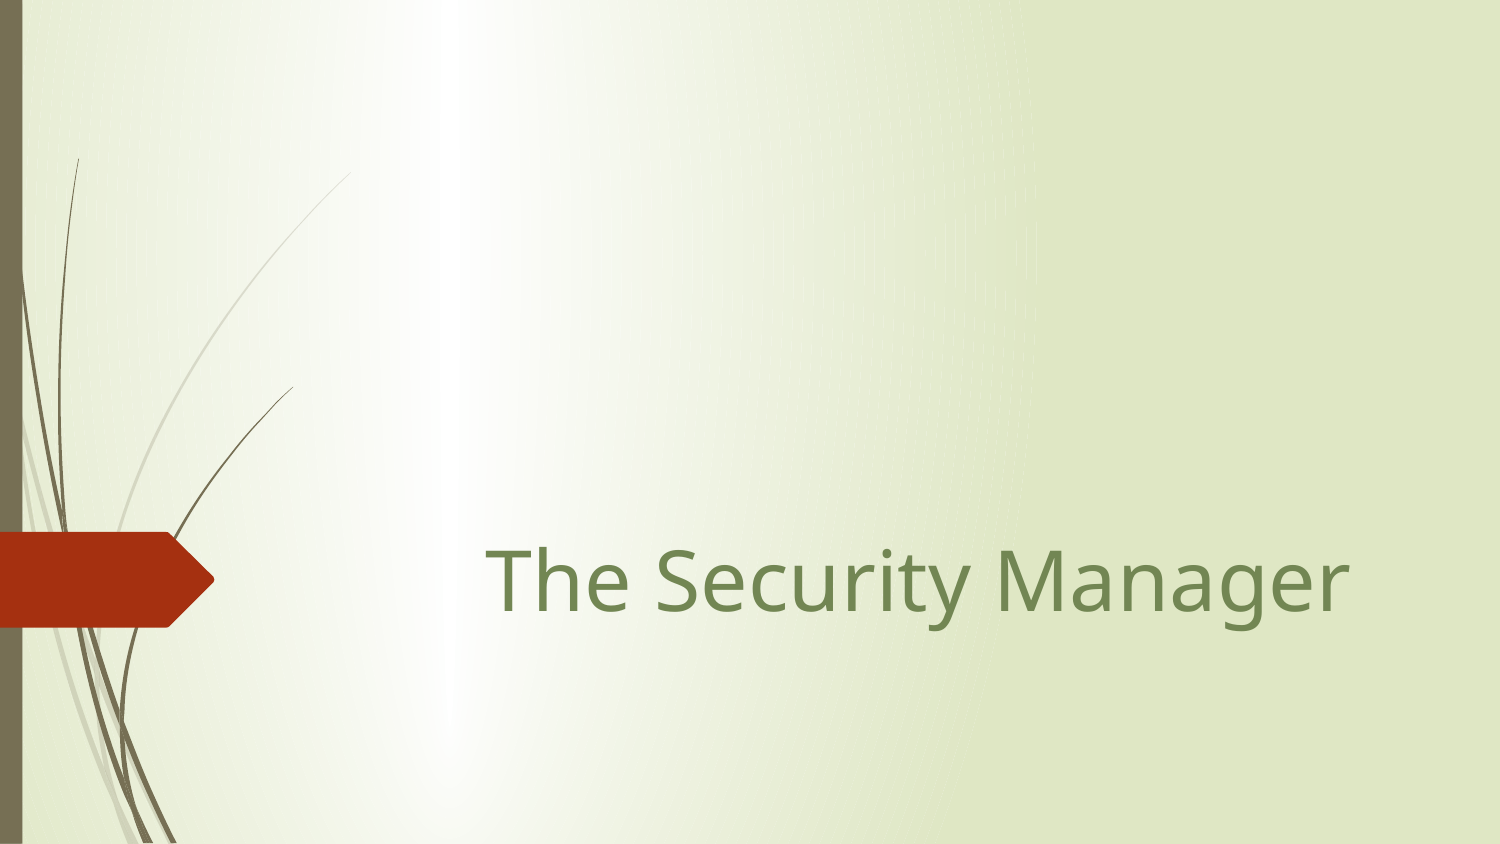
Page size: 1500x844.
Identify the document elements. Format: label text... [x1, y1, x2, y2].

title The Security Manager [132, 297, 1368, 636]
